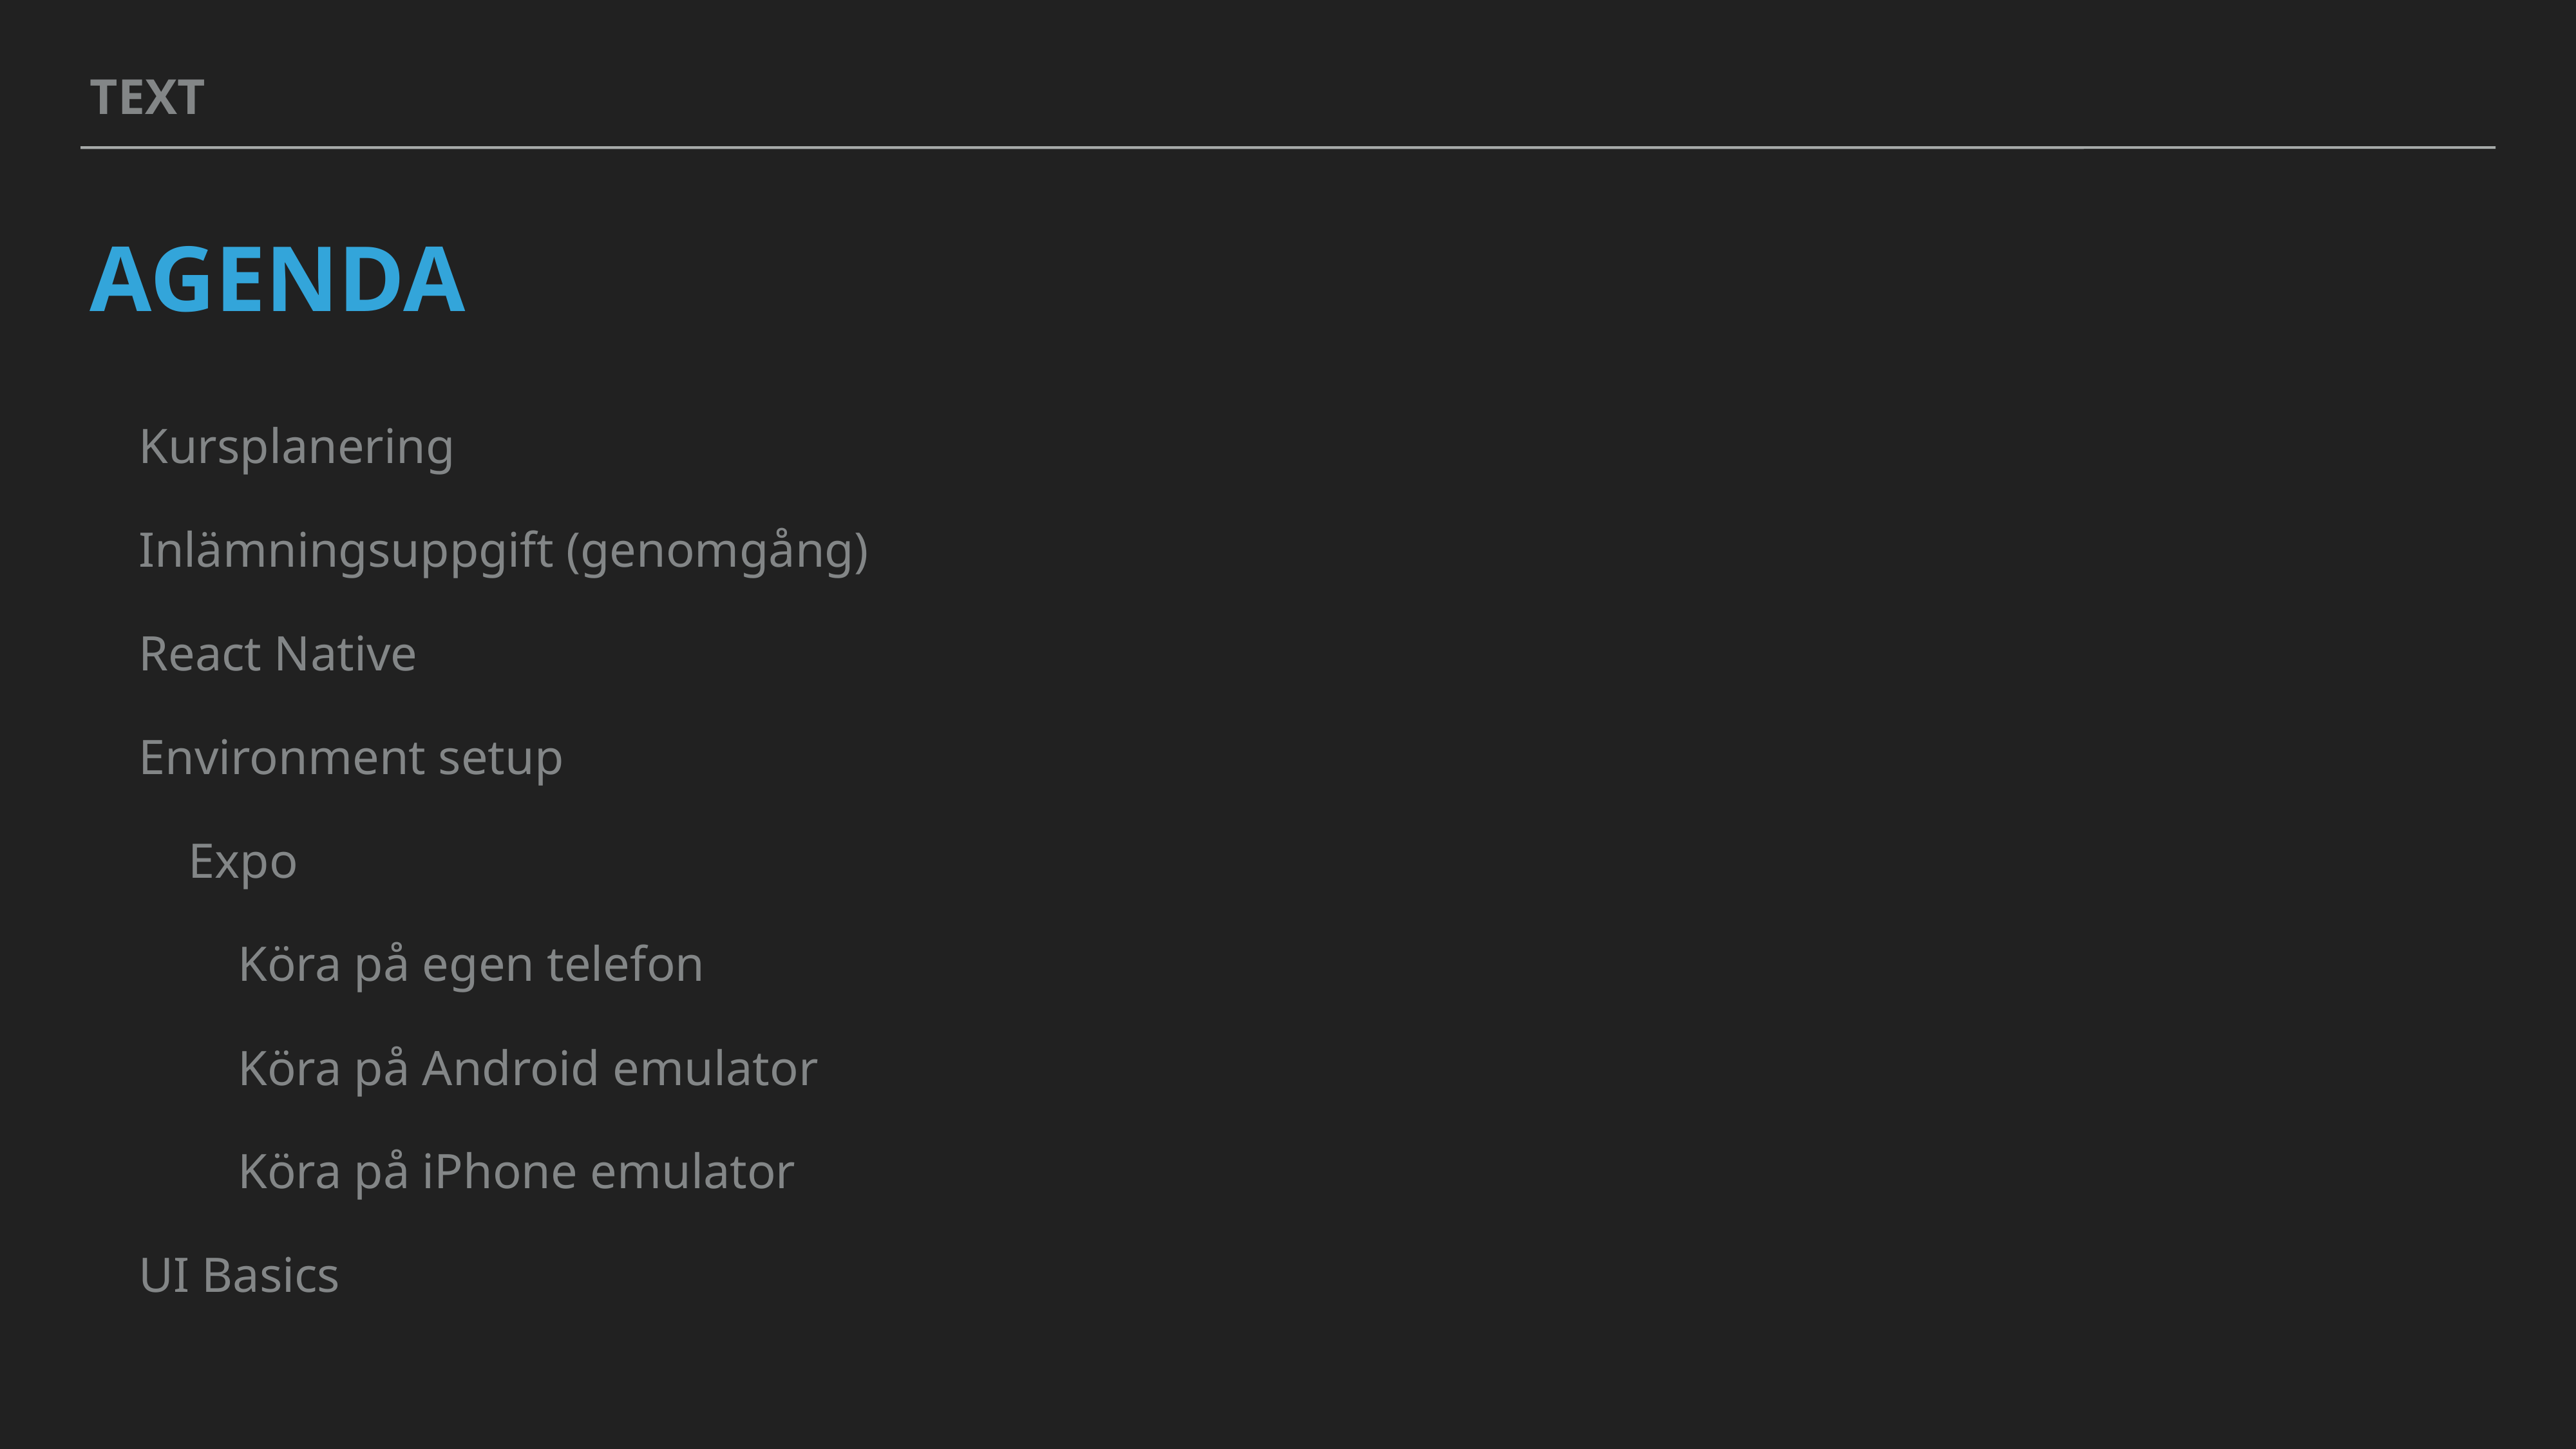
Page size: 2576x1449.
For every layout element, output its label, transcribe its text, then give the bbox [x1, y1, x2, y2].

text_box Agenda [80, 228, 2496, 336]
text_box Kursplanering Inlämningsuppgift (genomgång) React Native Environment setup Expo Köra på egen telefon Köra på Android emulator Köra på iPhone emulator UI Basics [80, 408, 2496, 1315]
